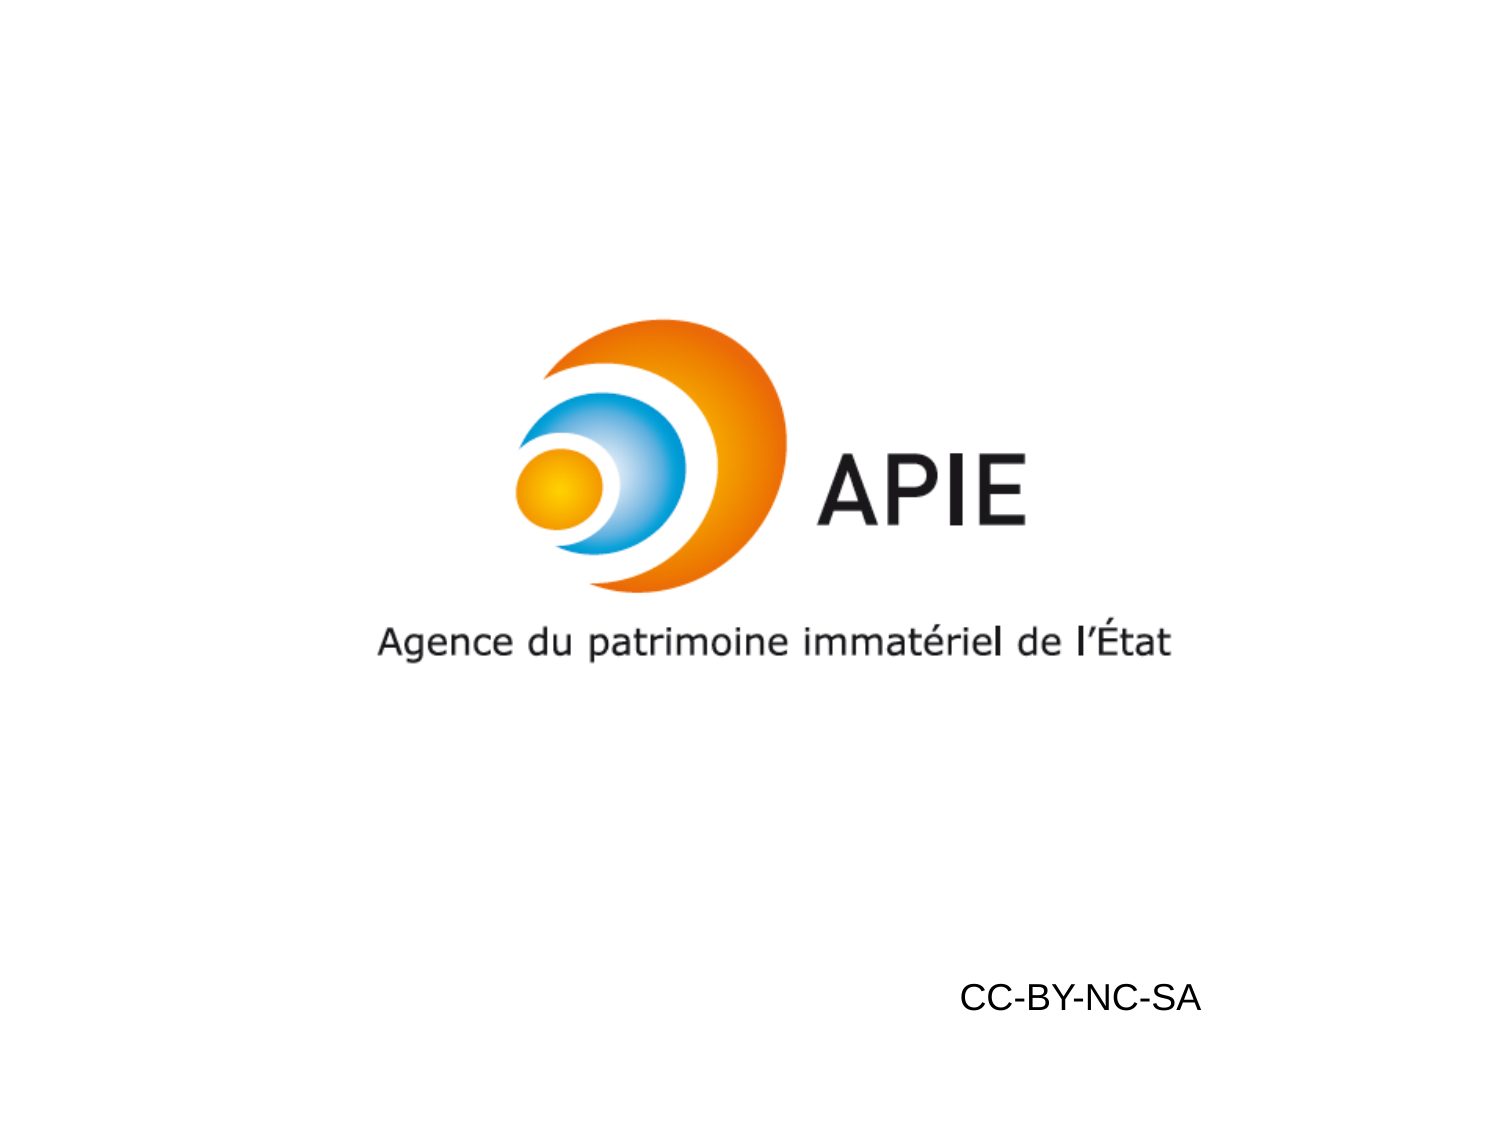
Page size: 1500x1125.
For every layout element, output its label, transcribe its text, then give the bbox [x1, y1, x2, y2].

text_box CC-BY-NC-SA [944, 968, 1323, 1026]
picture [248, 314, 1254, 693]
